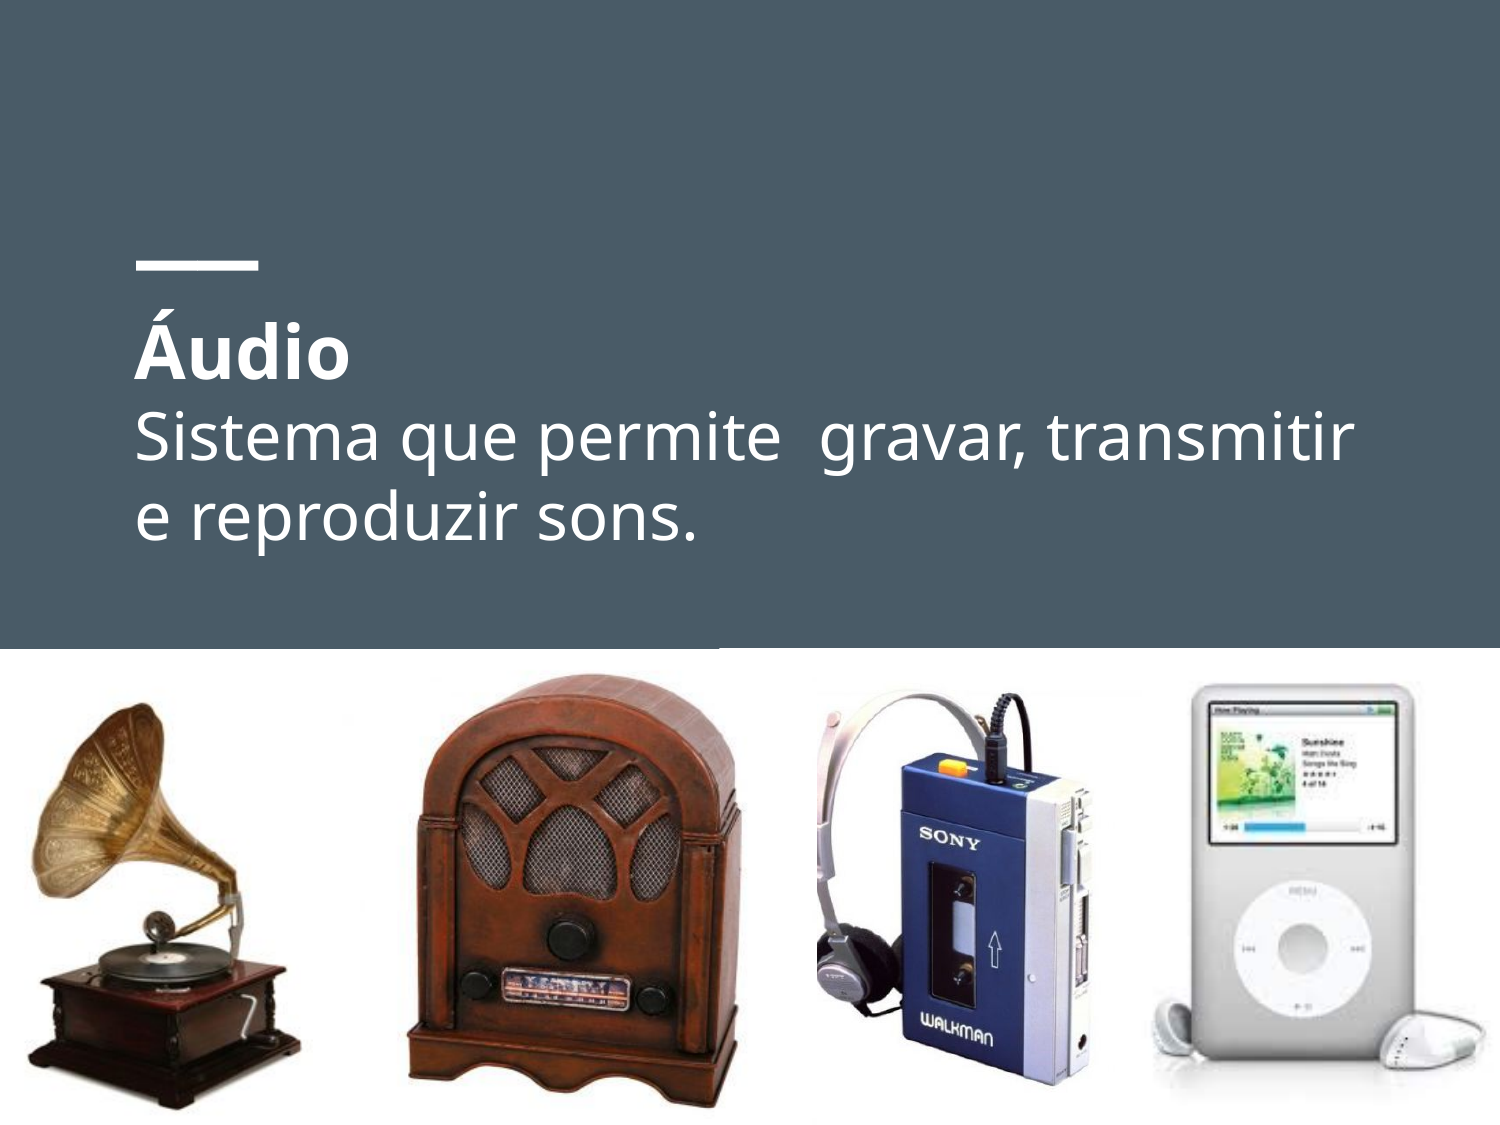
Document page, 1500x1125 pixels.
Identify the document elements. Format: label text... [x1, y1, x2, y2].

title Áudio Sistema que permite gravar, transmitir e reproduzir sons. [119, 289, 1381, 622]
picture [0, 664, 313, 1125]
picture [332, 648, 1500, 1125]
text_box [0, 649, 332, 1125]
